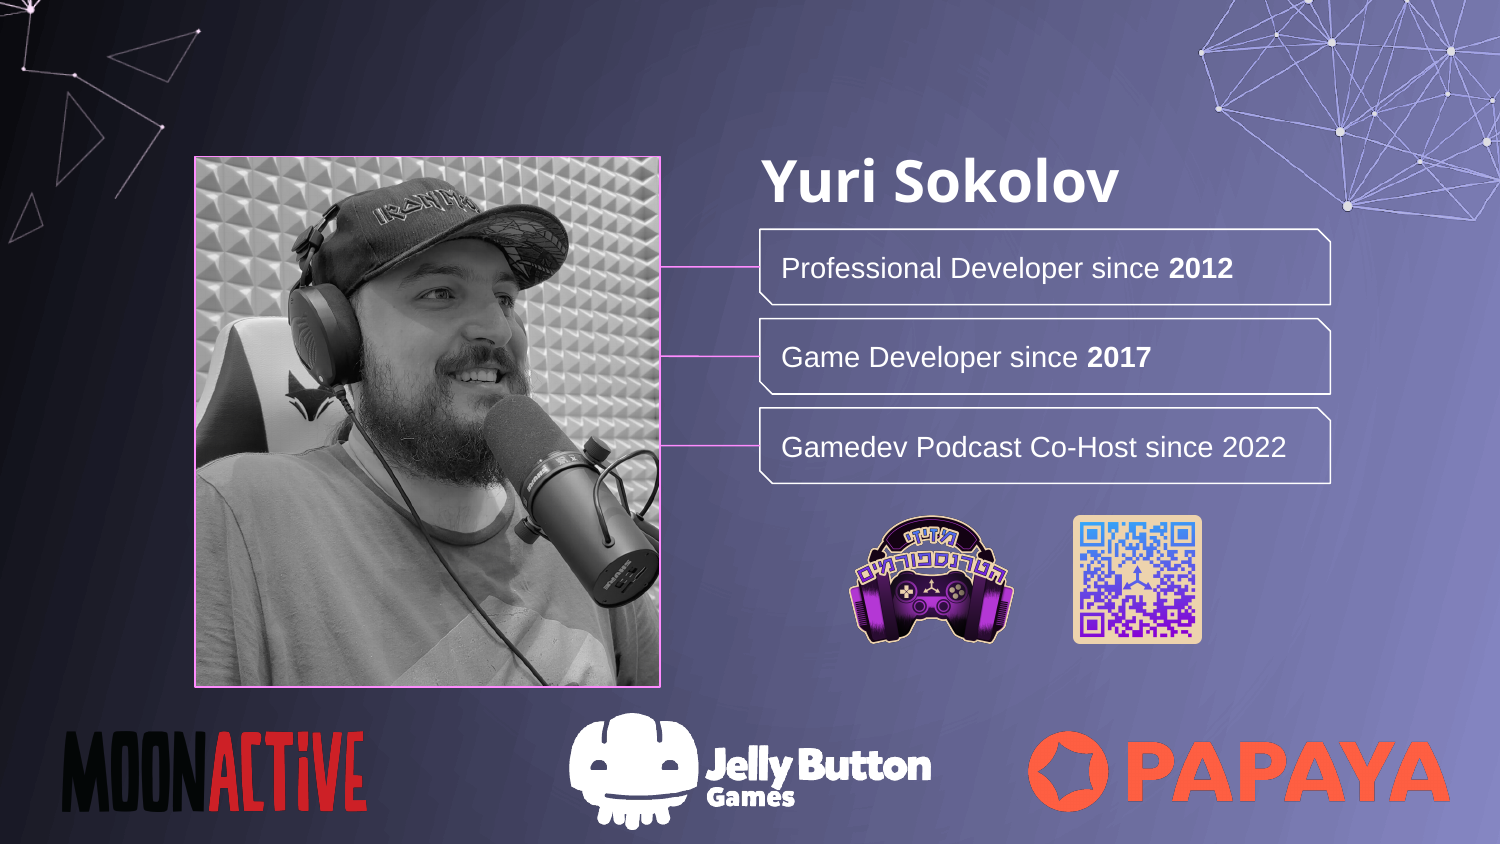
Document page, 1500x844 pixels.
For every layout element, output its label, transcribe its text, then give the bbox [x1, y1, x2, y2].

title Yuri Sokolov [746, 101, 1331, 230]
text_box Gamedev Podcast Co-Host since 2022 [759, 407, 1331, 484]
text_box Game Developer since 2017 [759, 318, 1331, 395]
picture [0, 0, 1500, 844]
text_box Professional Developer since 2012 [759, 229, 1331, 305]
